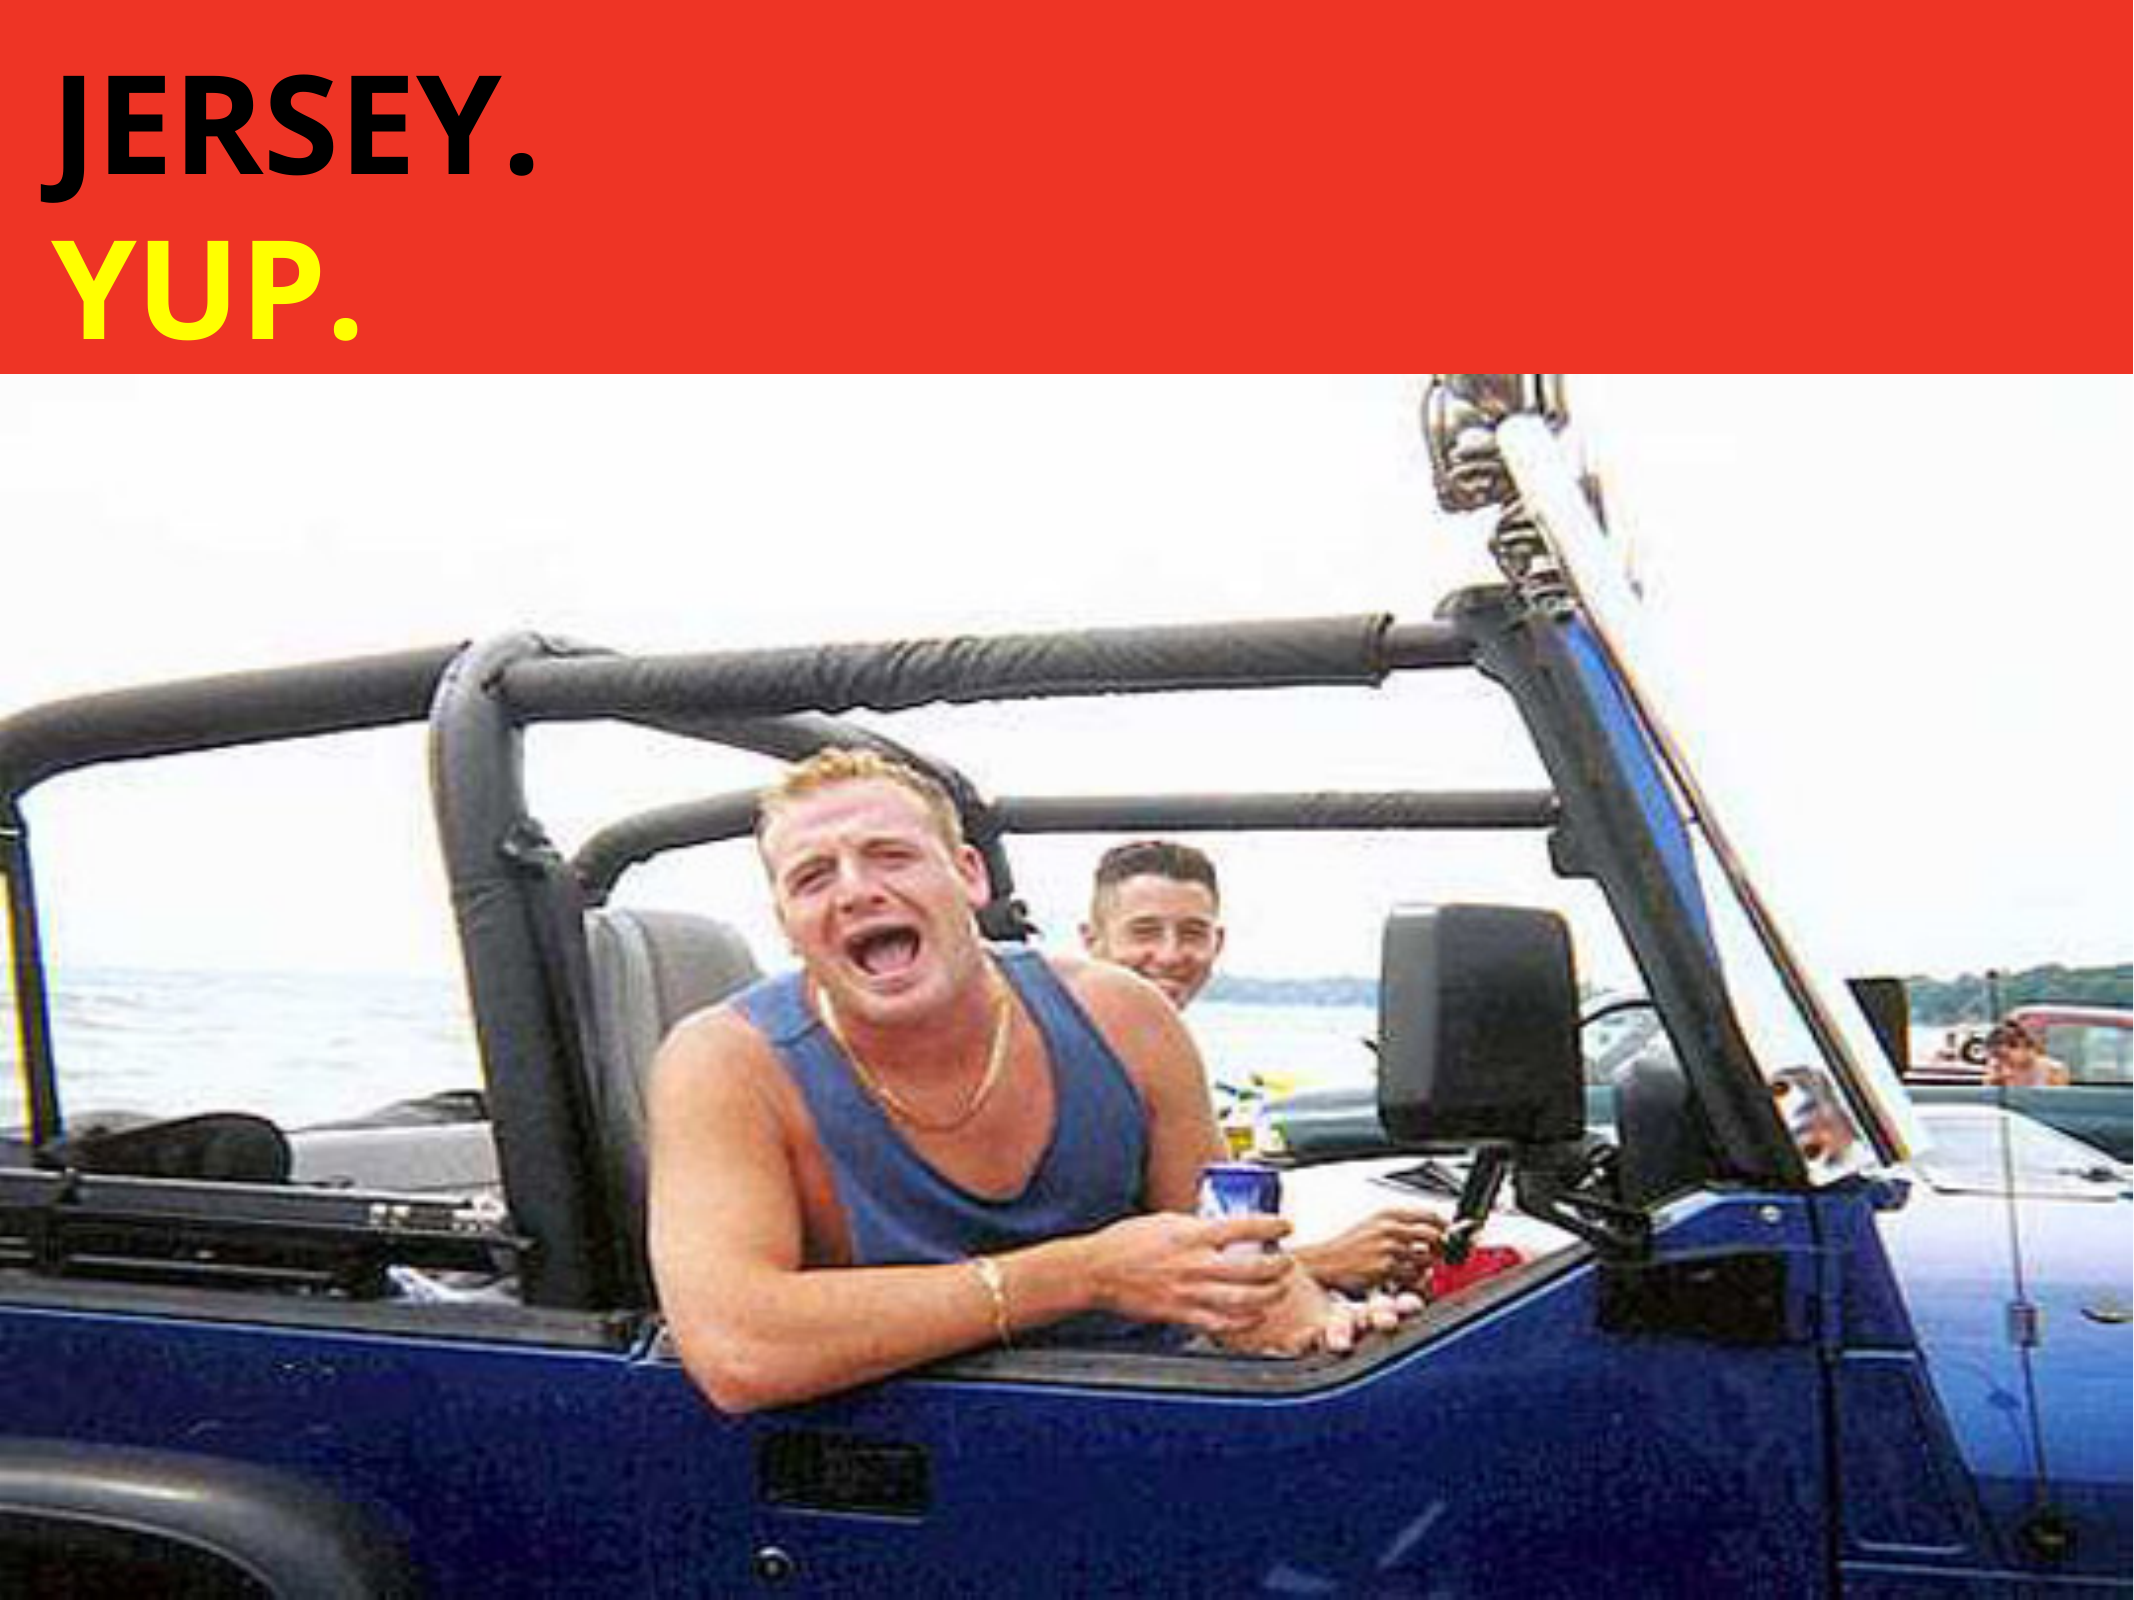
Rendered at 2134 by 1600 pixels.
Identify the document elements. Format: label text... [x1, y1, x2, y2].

text_box JERSEY. YUP. [41, 37, 2134, 374]
picture [0, 374, 2134, 1600]
